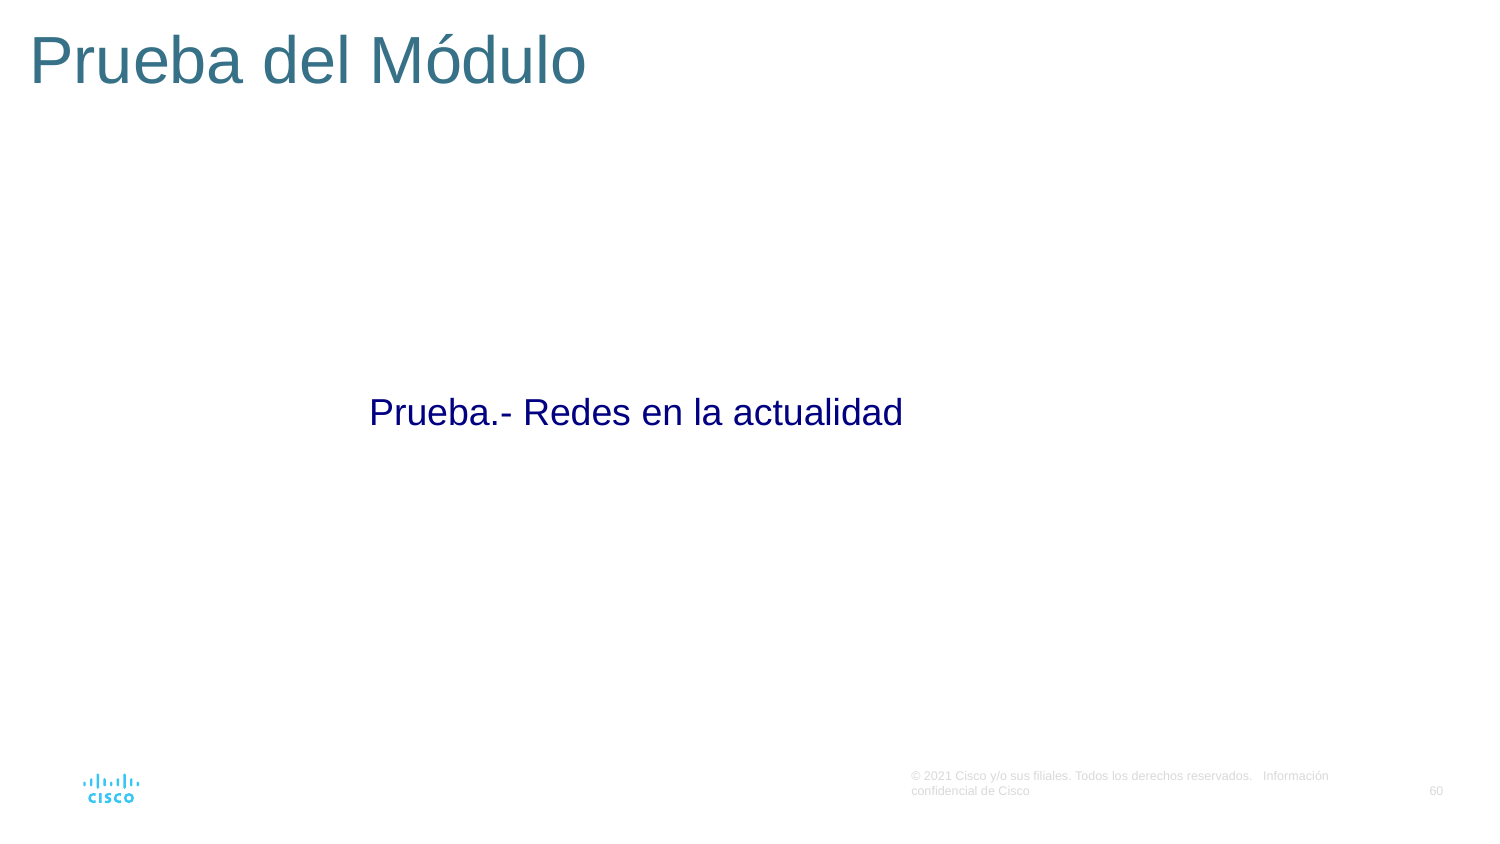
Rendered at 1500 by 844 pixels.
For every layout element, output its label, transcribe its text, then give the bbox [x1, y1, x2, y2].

title Prueba del Módulo [14, 0, 1500, 113]
text_box Prueba.- Redes en la actualidad [354, 383, 1124, 459]
